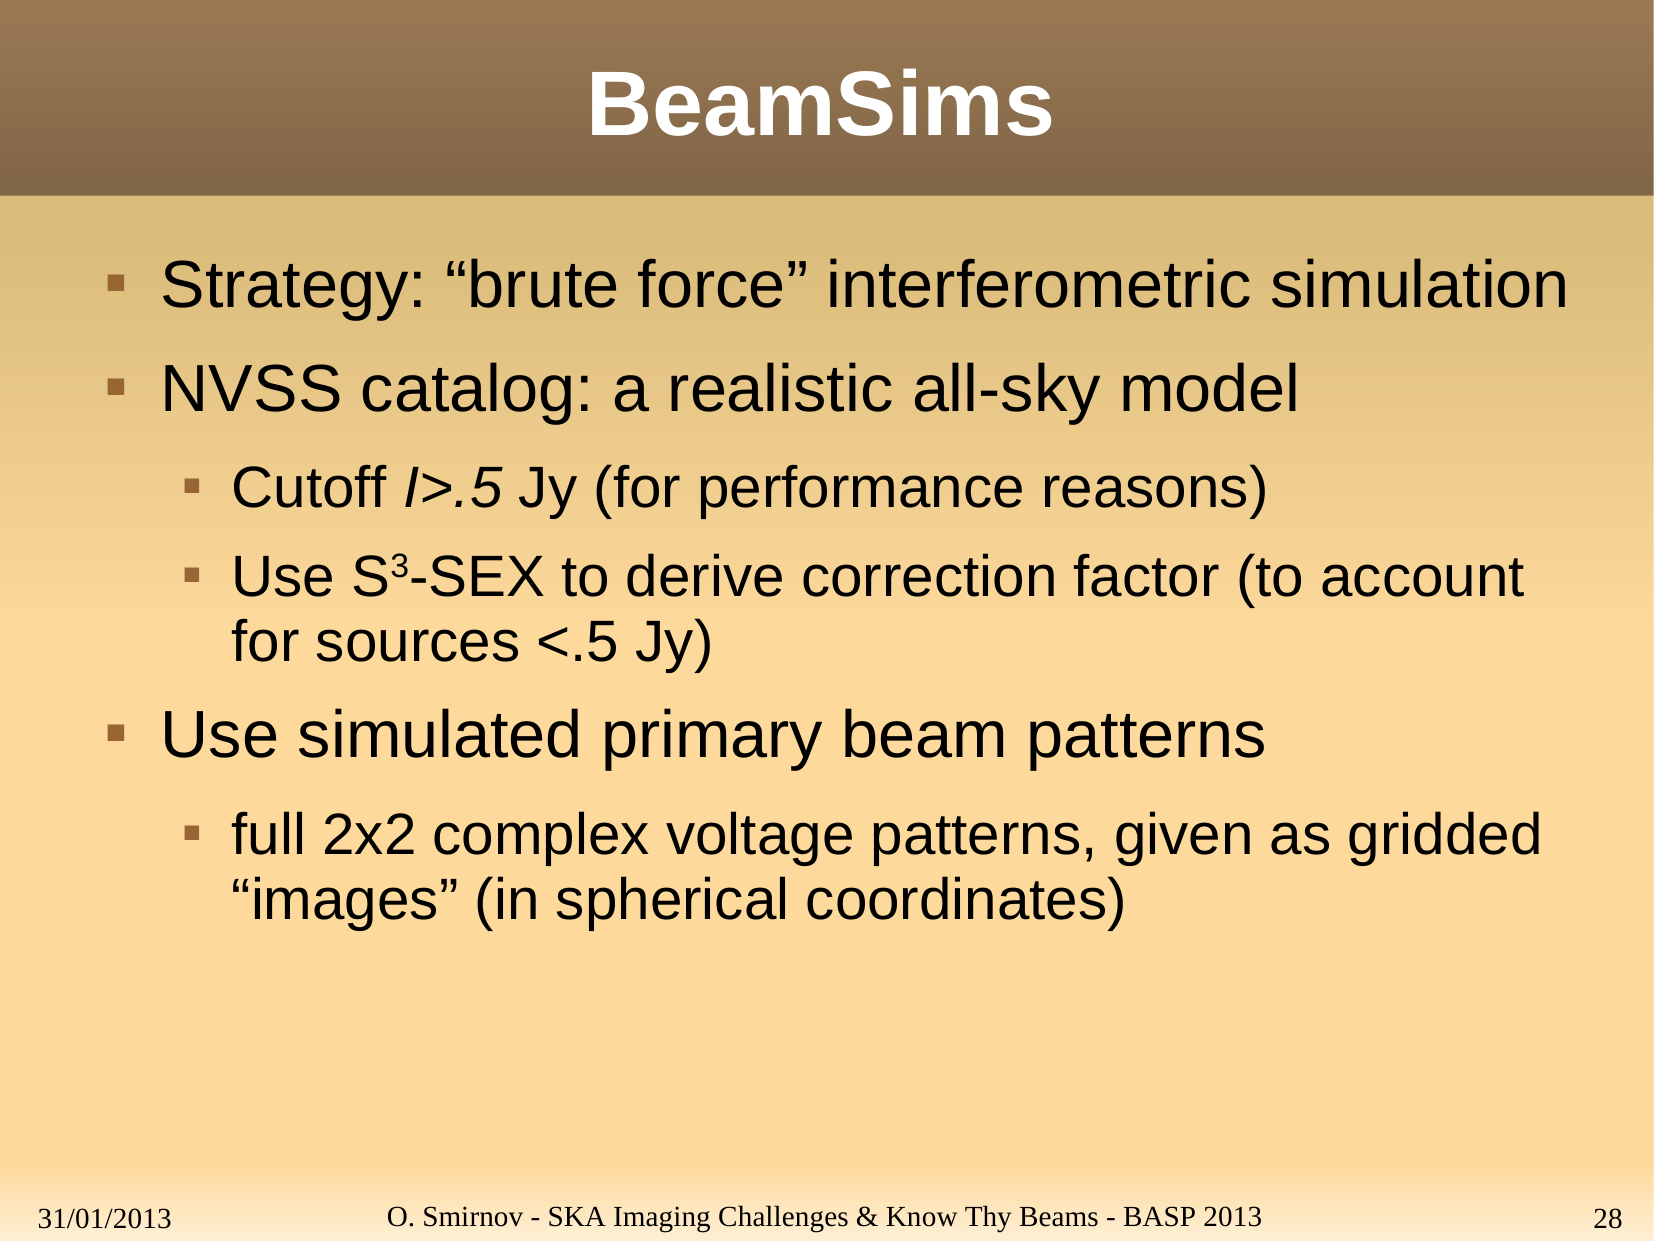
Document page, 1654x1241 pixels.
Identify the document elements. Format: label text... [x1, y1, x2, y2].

list Strategy: “brute force” interferometric simulation NVSS catalog: a realistic all-sky model Cutoff I>.5 Jy (for performance reasons) Use S3-SEX to derive correction factor (to account for sources <.5 Jy) Use simulated primary beam patterns full 2x2 complex voltage patterns, given as gridded “images” (in spherical coordinates) [90, 246, 1579, 1066]
picture [0, 0, 1654, 1241]
title BeamSims [76, 0, 1565, 208]
